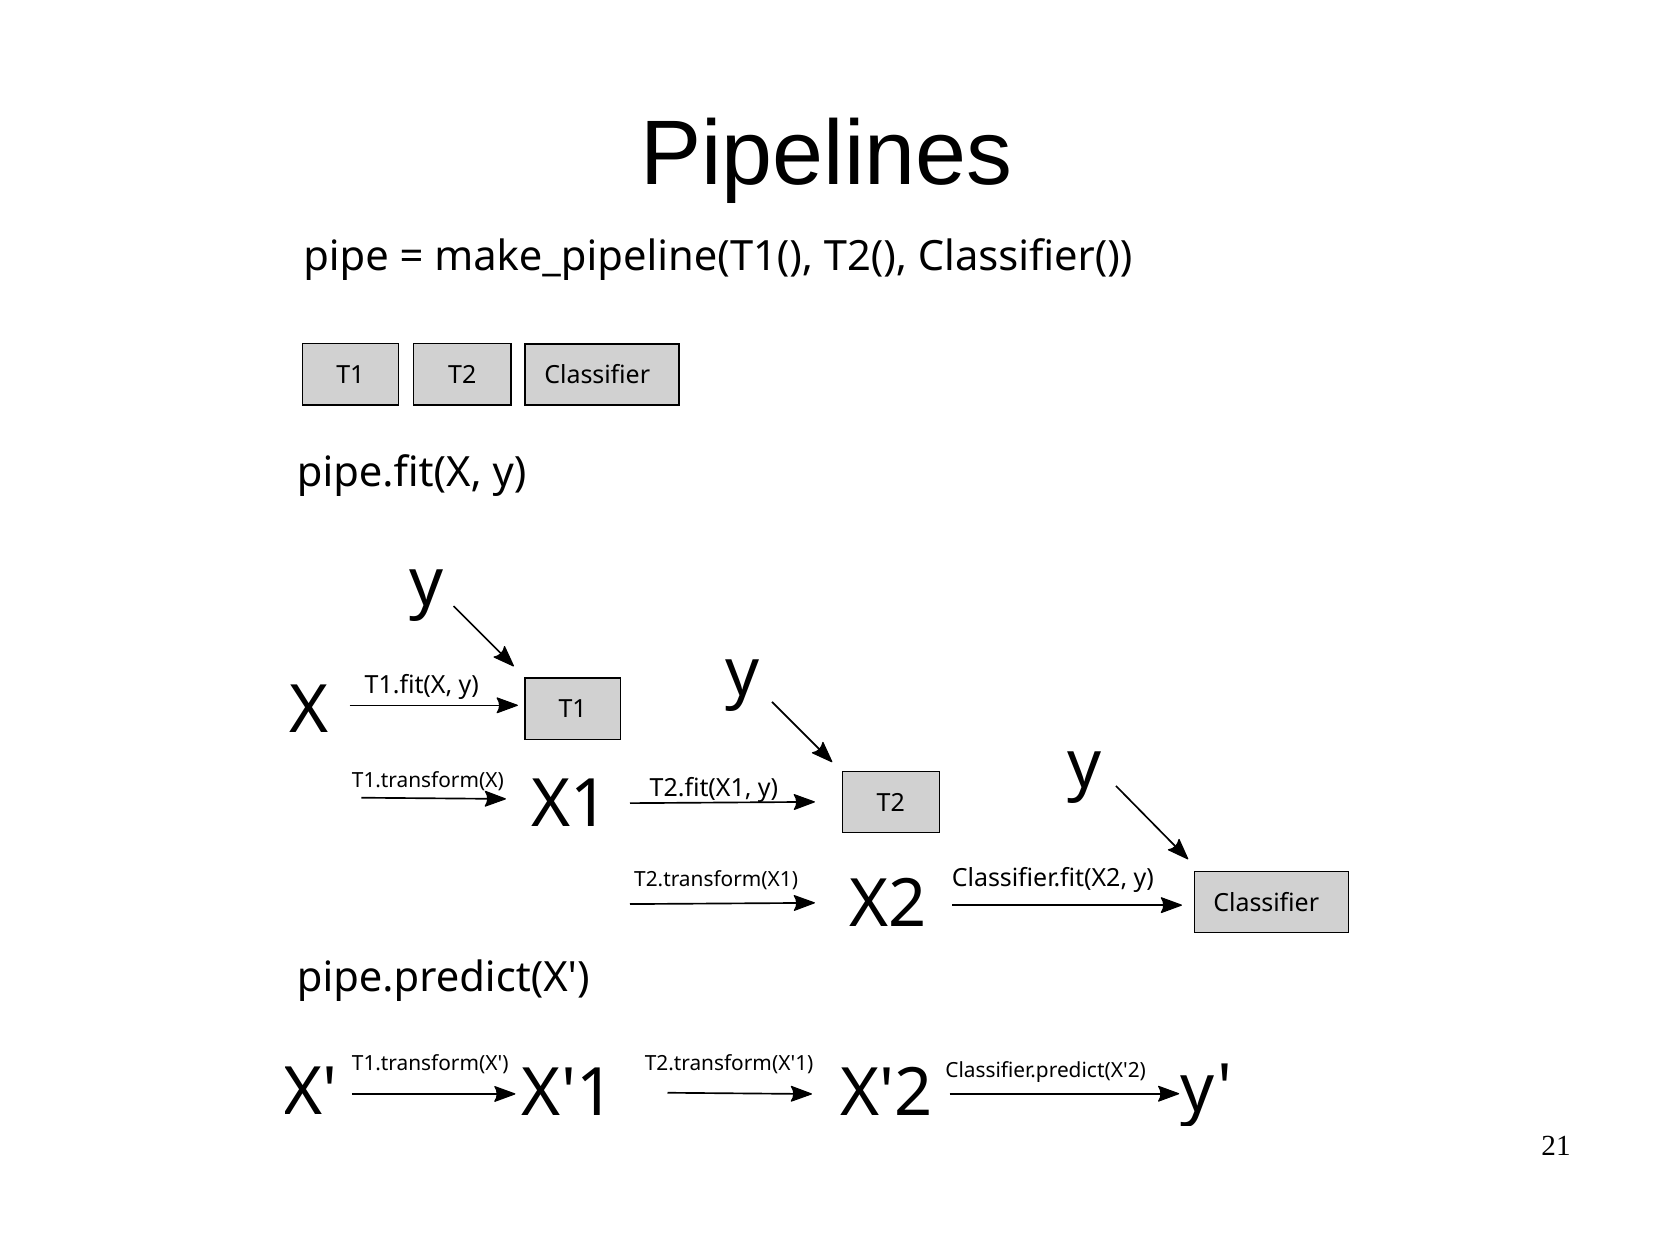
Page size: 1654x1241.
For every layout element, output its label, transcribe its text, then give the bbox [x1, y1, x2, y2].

picture [285, 238, 1349, 1126]
title Pipelines [82, 49, 1571, 257]
